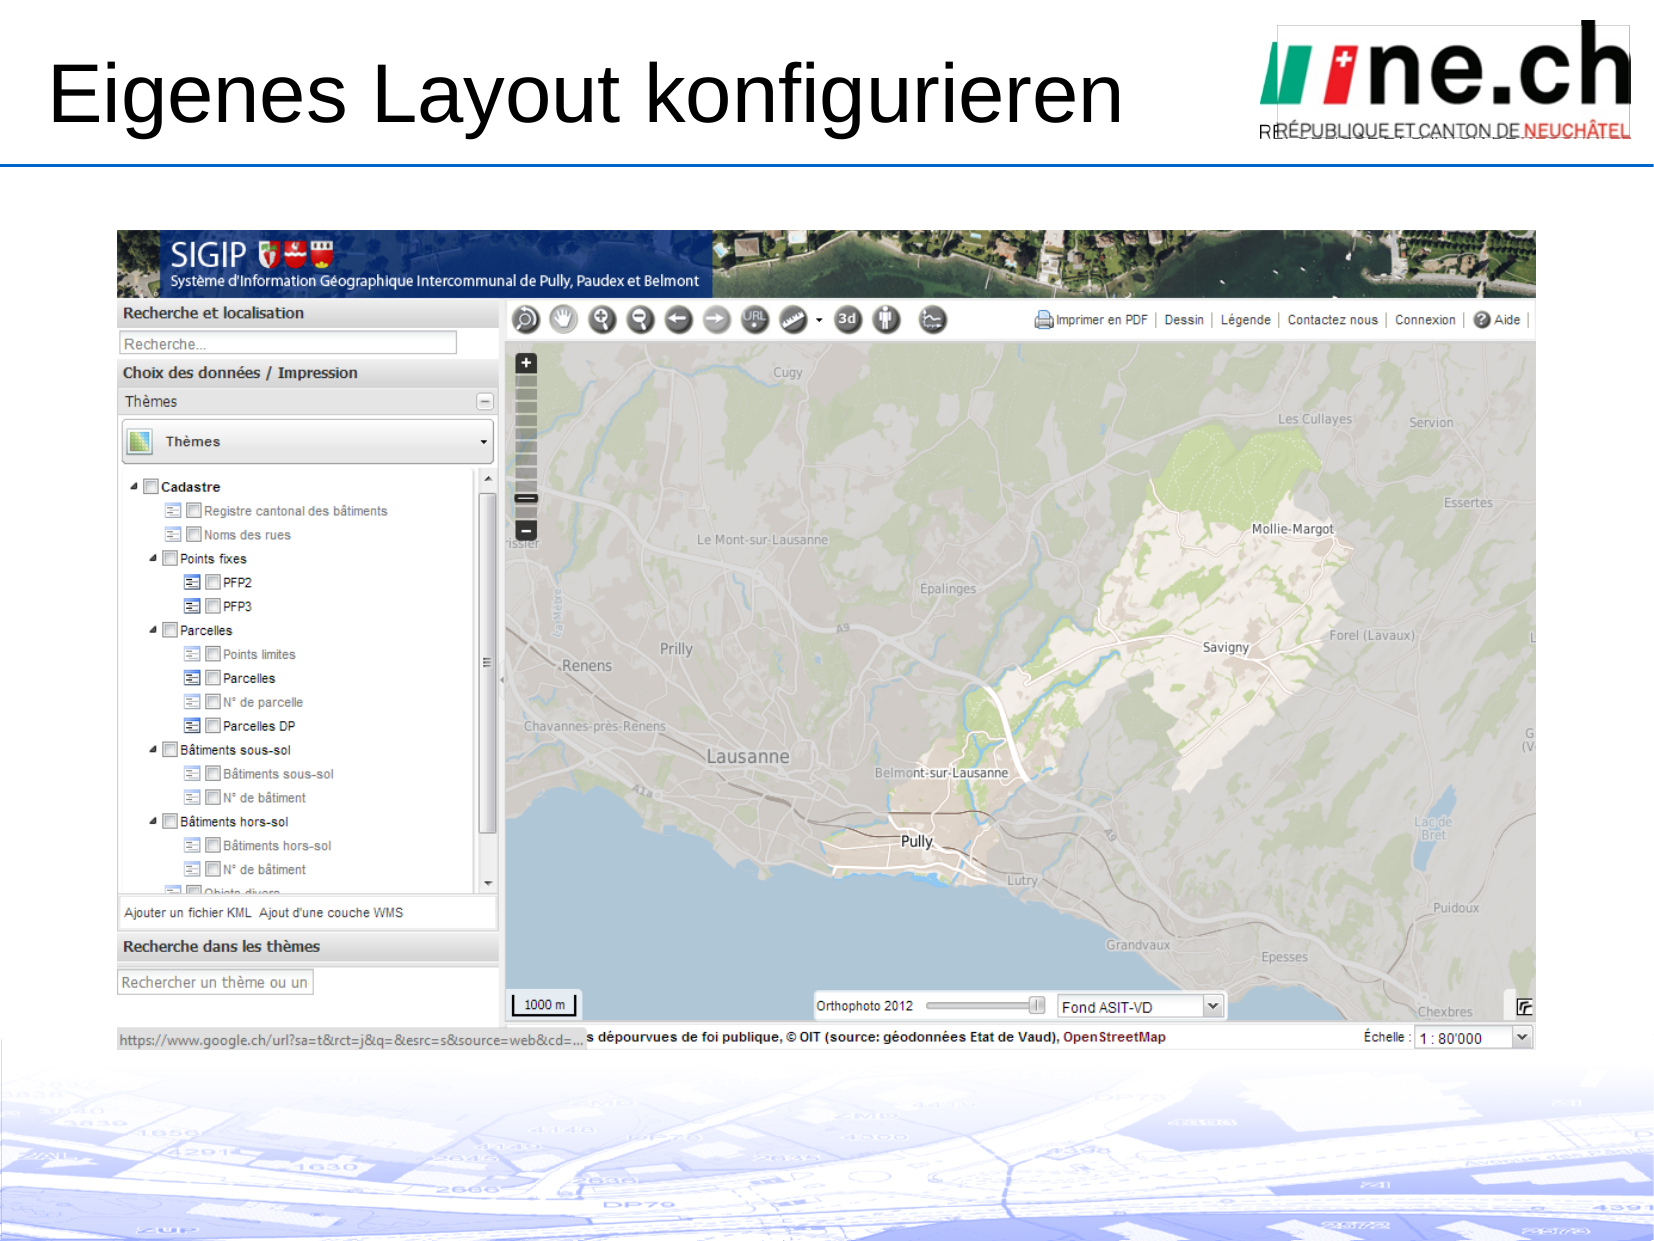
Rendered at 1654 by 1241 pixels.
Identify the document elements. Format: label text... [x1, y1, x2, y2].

picture [1536, 24, 1631, 139]
picture [0, 230, 1654, 1241]
title Eigenes Layout konfigurieren [47, 0, 1536, 198]
